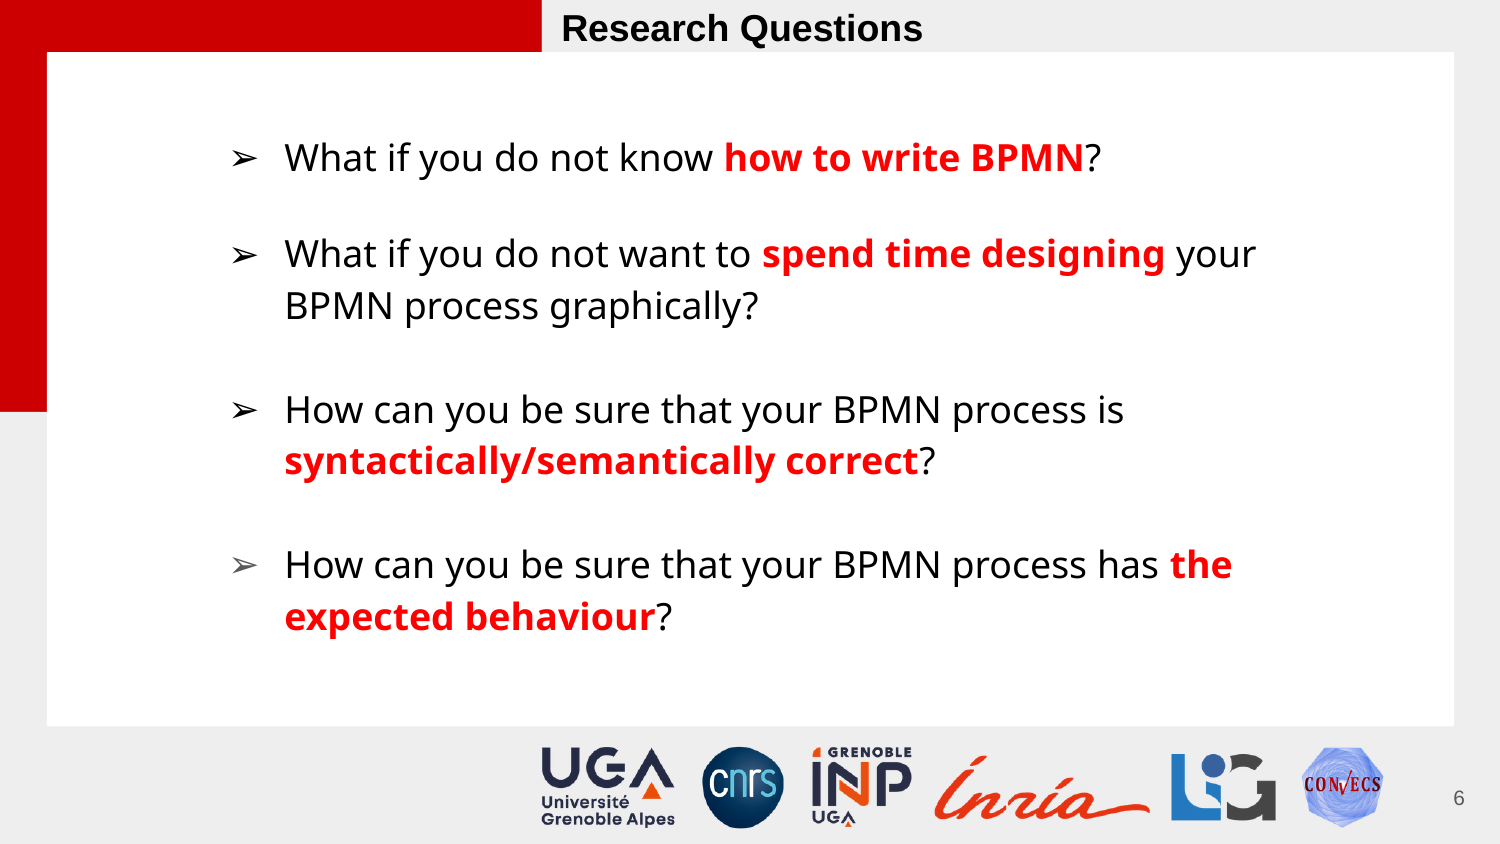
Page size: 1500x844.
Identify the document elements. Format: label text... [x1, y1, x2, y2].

text_box What if you do not know how to write BPMN? What if you do not want to spend time designing your BPMN process graphically? How can you be sure that your BPMN process is syntactically/semantically correct? How can you be sure that your BPMN process has the expected behaviour? [119, 112, 1381, 681]
text_box Research Questions [546, 0, 1441, 55]
slide_number <numéro> [1389, 764, 1480, 830]
picture [0, 0, 1500, 844]
